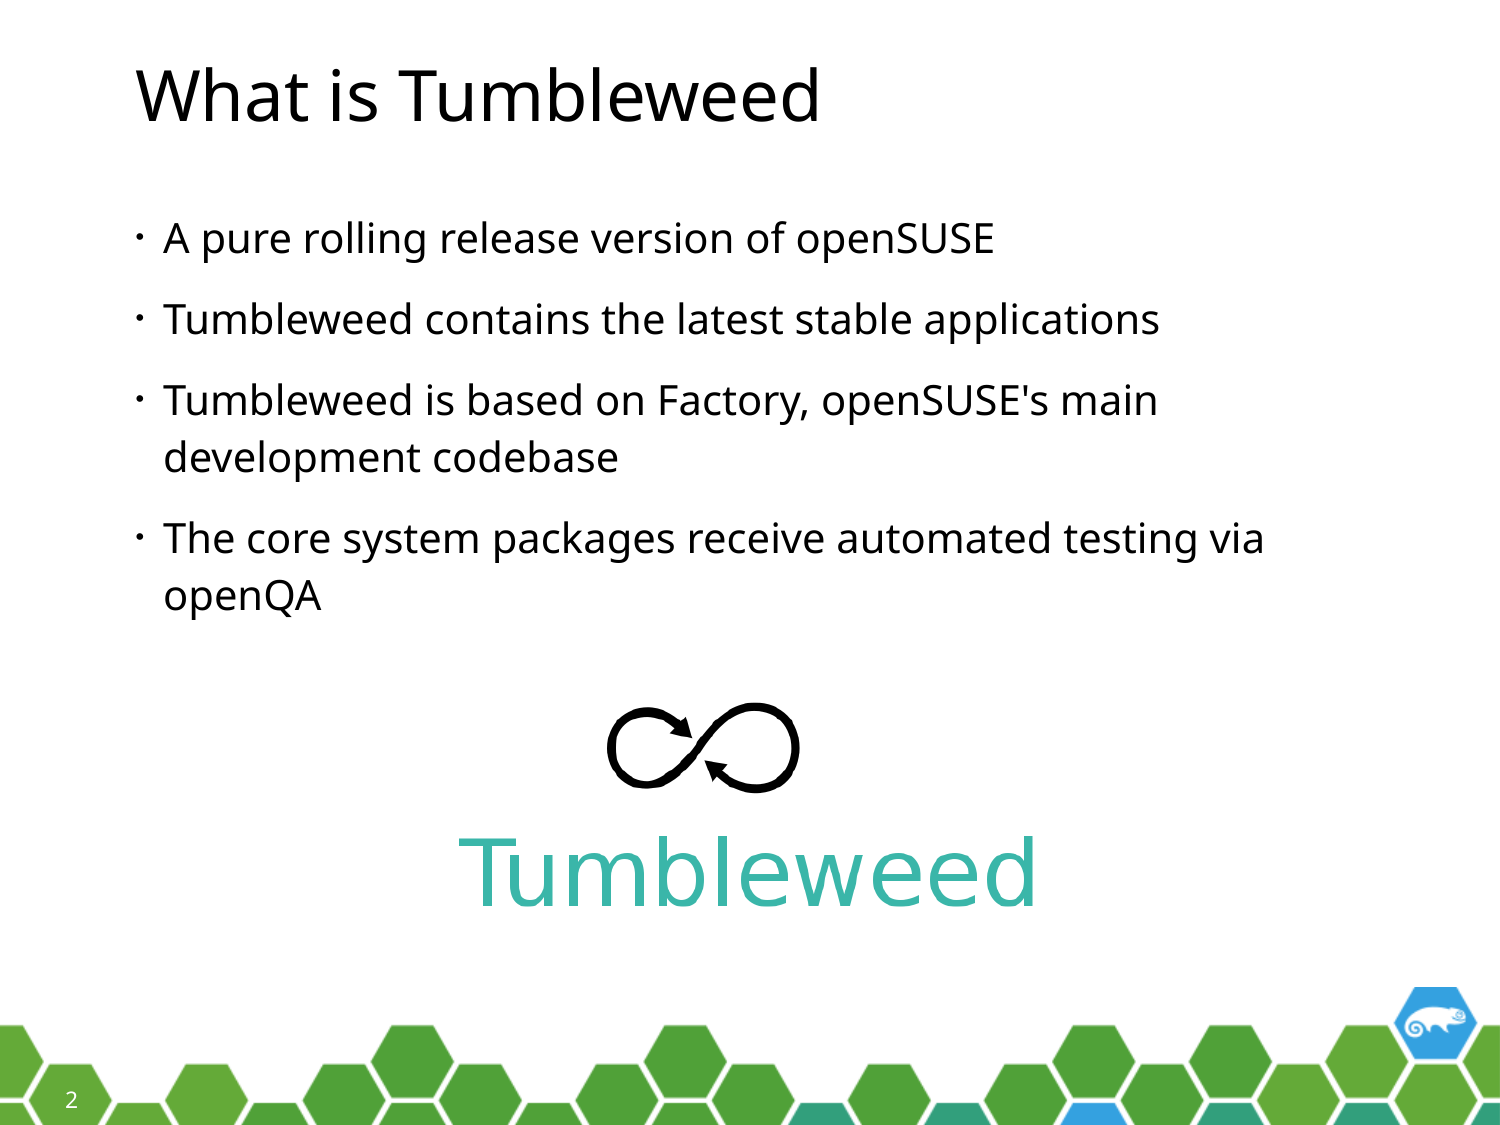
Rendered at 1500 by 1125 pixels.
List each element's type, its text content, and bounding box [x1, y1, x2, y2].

list A pure rolling release version of openSUSE Tumbleweed contains the latest stable applications Tumbleweed is based on Factory, openSUSE's main development codebase The core system packages receive automated testing via openQA [135, 208, 1372, 862]
title What is Tumbleweed [135, 12, 1372, 175]
picture [0, 987, 1500, 1125]
picture [425, 669, 1065, 941]
